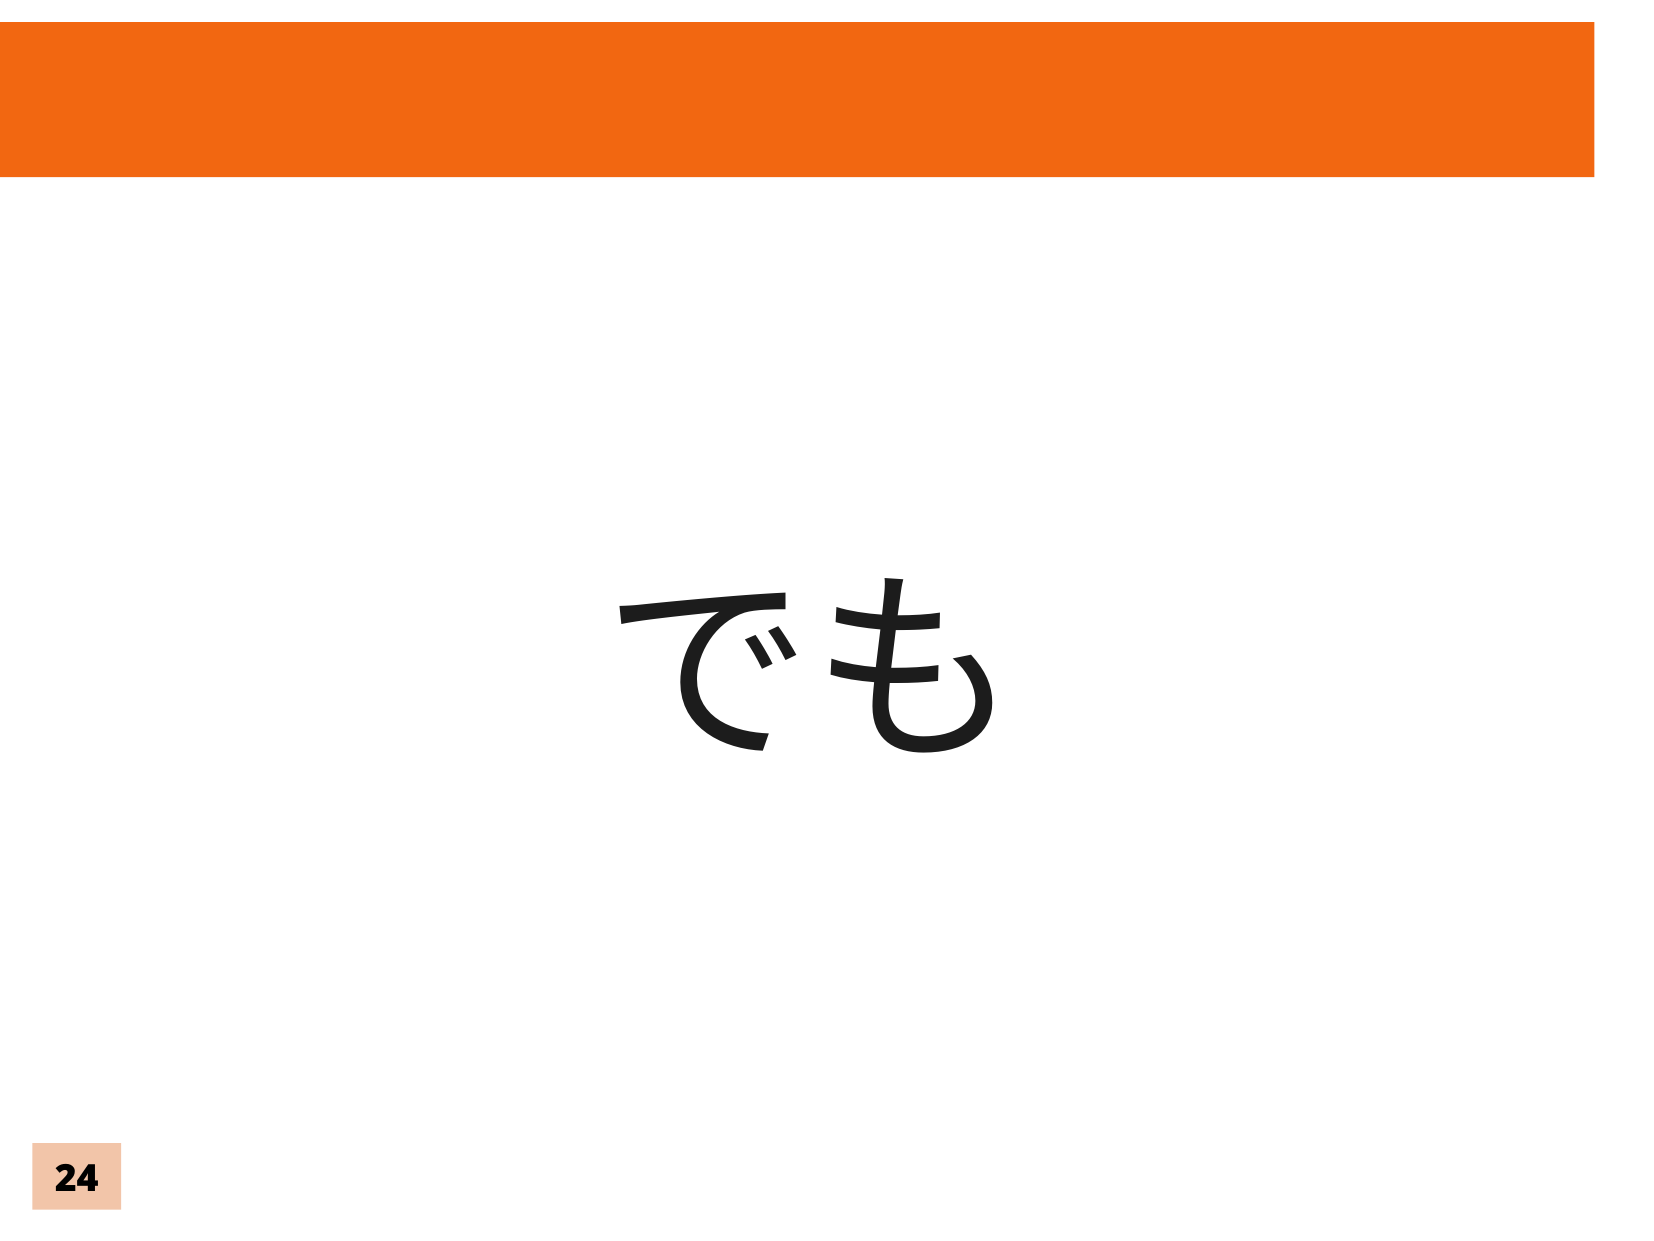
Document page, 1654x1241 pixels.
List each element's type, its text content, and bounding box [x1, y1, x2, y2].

list でも [59, 201, 1565, 1105]
